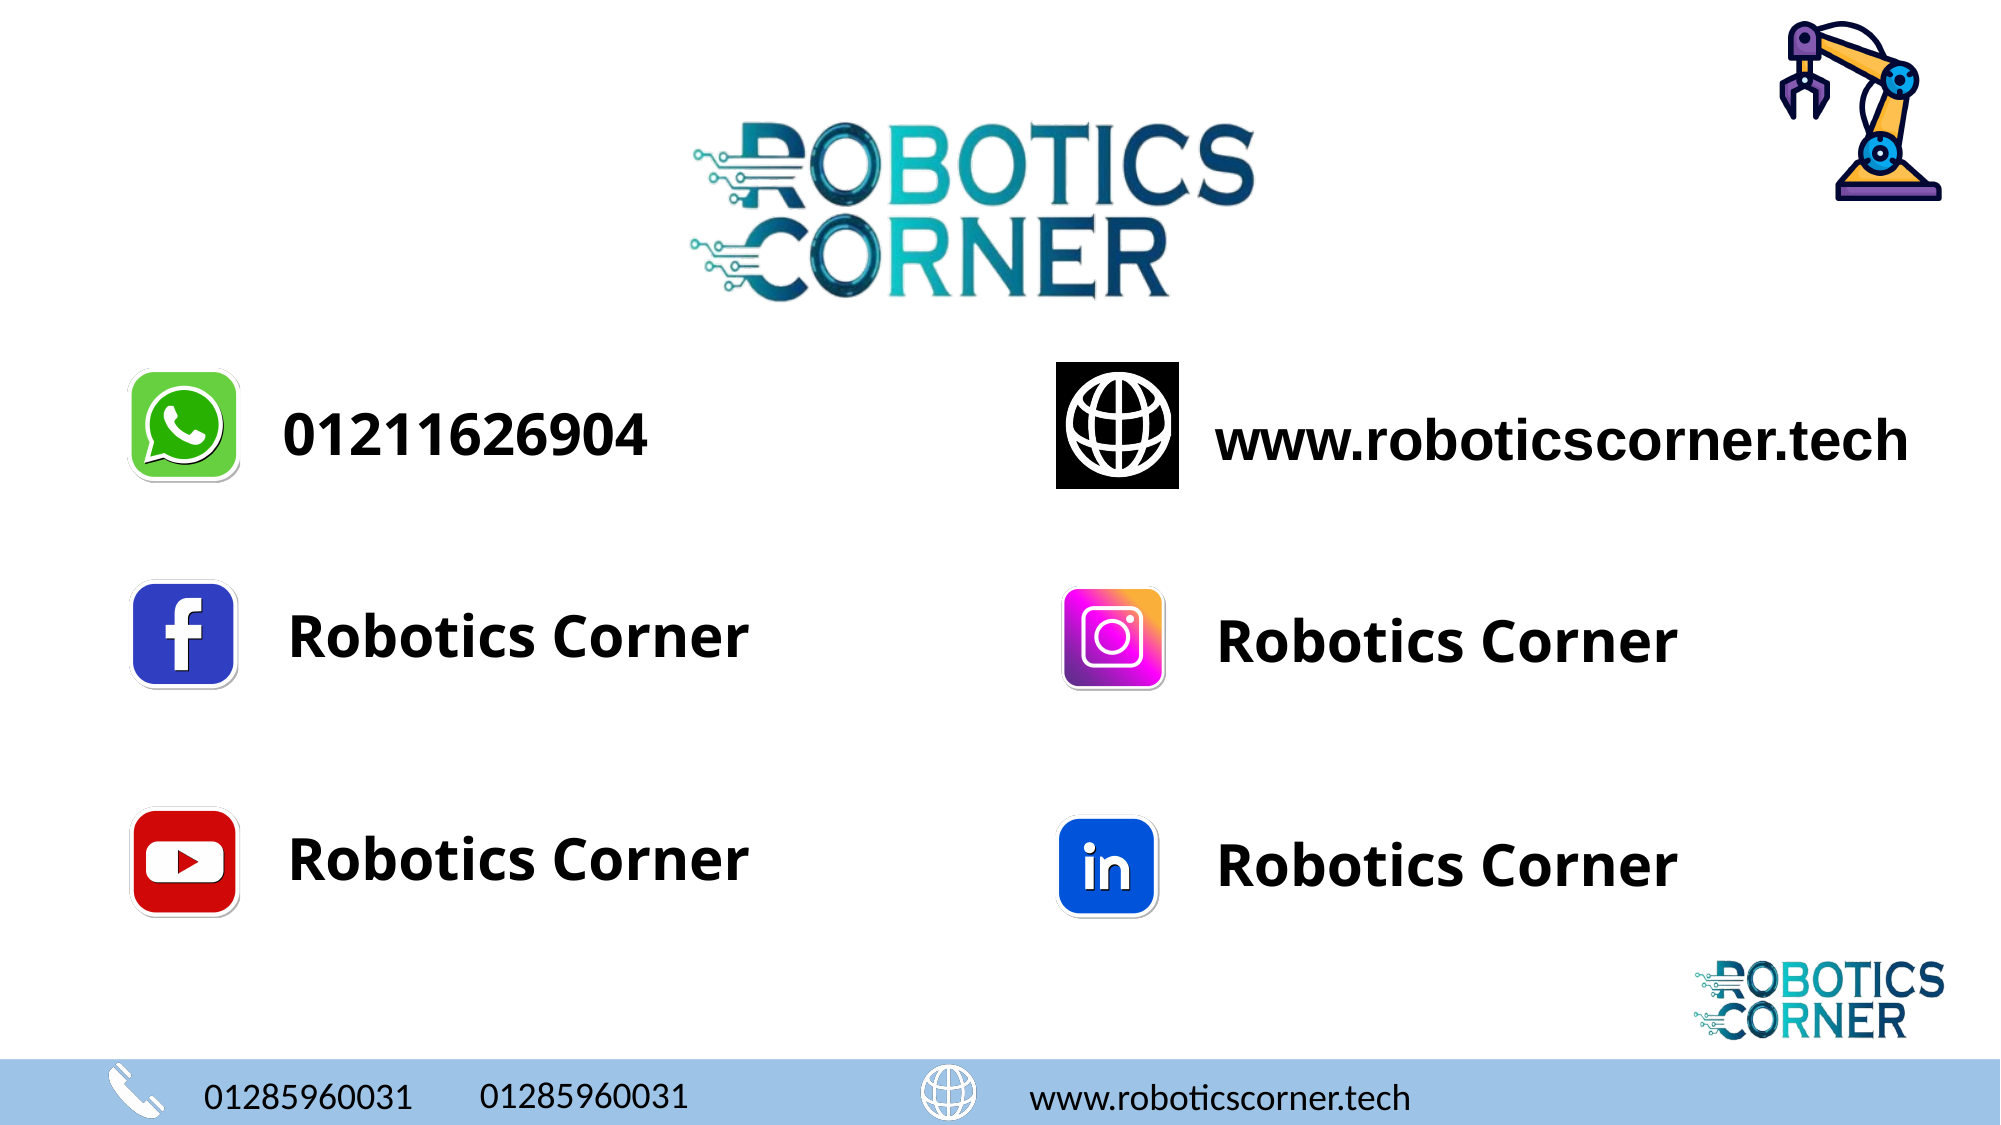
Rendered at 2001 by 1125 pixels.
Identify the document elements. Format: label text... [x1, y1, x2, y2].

text_box 01211626904 [267, 389, 660, 474]
text_box 01285960031 [189, 1064, 495, 1125]
text_box www.roboticscorner.tech [1200, 394, 1950, 480]
picture [915, 1059, 981, 1125]
picture [1680, 859, 1953, 1059]
text_box Robotics Corner [1200, 820, 1754, 906]
text_box [0, 1059, 915, 1125]
picture [1055, 808, 1167, 919]
text_box Robotics Corner [272, 814, 826, 900]
picture [660, 0, 1275, 510]
picture [1771, 21, 1950, 201]
picture [127, 579, 239, 690]
text_box [981, 1059, 2000, 1125]
picture [103, 1057, 170, 1124]
text_box 01285960031 [465, 1063, 811, 1124]
picture [1055, 580, 1167, 699]
text_box Robotics Corner [272, 591, 826, 677]
picture [127, 803, 241, 918]
text_box Robotics Corner [1200, 596, 1754, 682]
picture [127, 368, 241, 483]
text_box www.roboticscorner.tech [1014, 1065, 1531, 1125]
